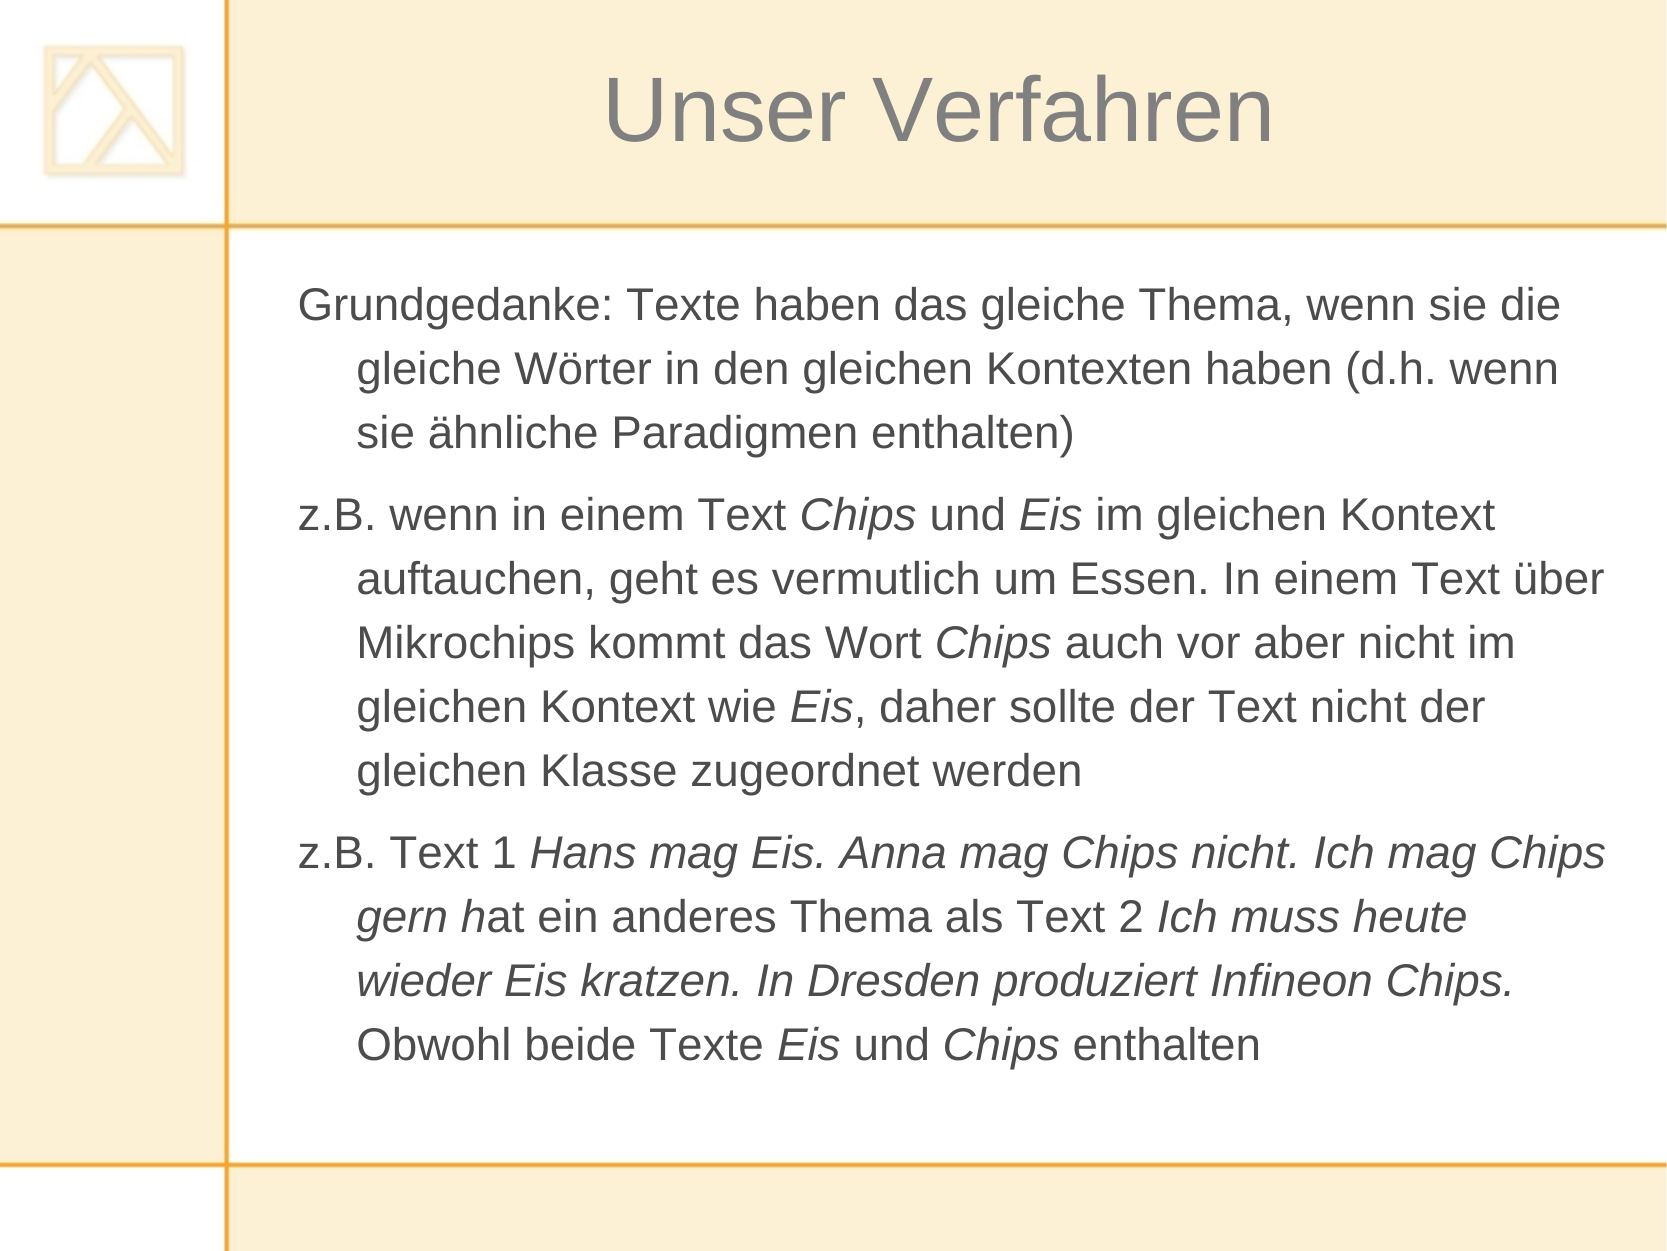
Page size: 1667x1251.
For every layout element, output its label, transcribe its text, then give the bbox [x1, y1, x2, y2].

picture [0, 0, 1667, 1251]
title Unser Verfahren [268, 6, 1611, 216]
list Grundgedanke: Texte haben das gleiche Thema, wenn sie die gleiche Wörter in den gleichen Kontexten haben (d.h. wenn sie ähnliche Paradigmen enthalten) z.B. wenn in einem Text Chips und Eis im gleichen Kontext auftauchen, geht es vermutlich um Essen. In einem Text über Mikrochips kommt das Wort Chips auch vor aber nicht im gleichen Kontext wie Eis, daher sollte der Text nicht der gleichen Klasse zugeordnet werden z.B. Text 1 Hans mag Eis. Anna mag Chips nicht. Ich mag Chips gern hat ein anderes Thema als Text 2 Ich muss heute wieder Eis kratzen. In Dresden produziert Infineon Chips. Obwohl beide Texte Eis und Chips enthalten [268, 265, 1611, 1061]
